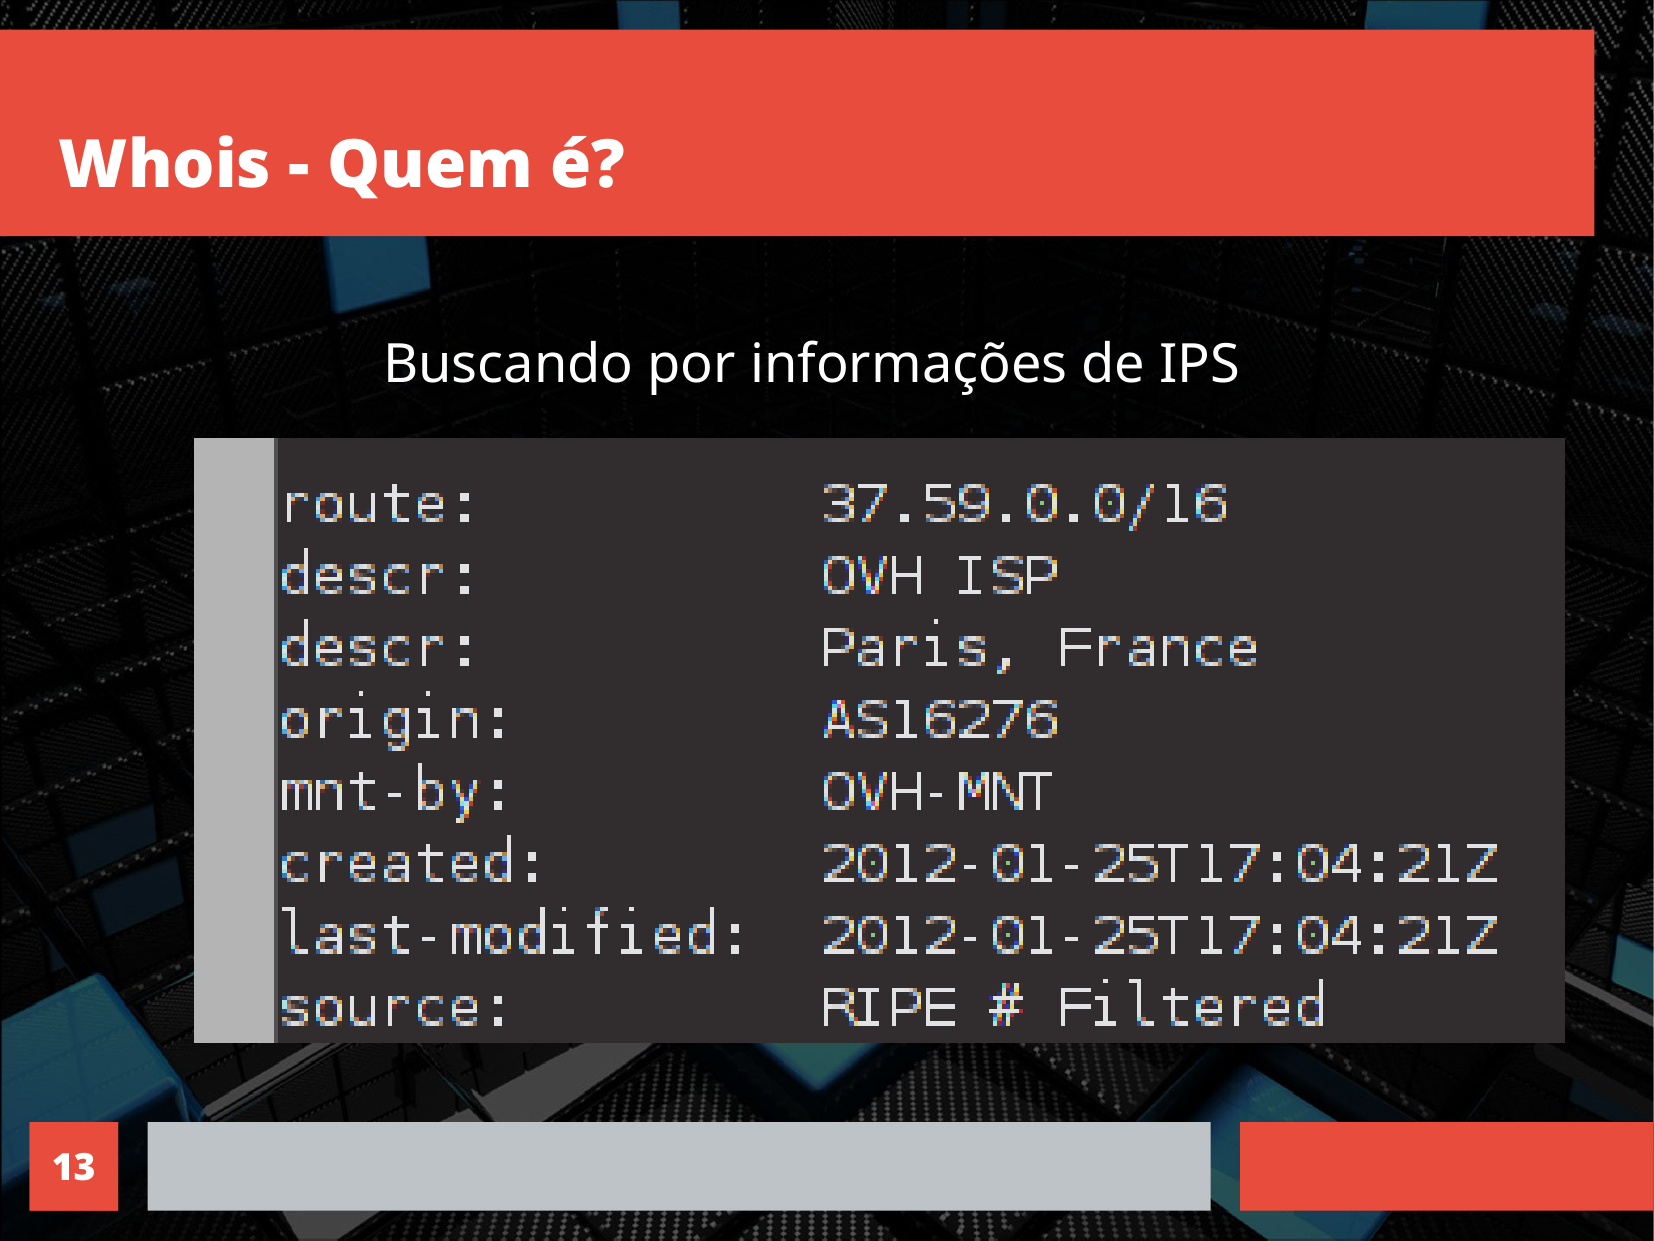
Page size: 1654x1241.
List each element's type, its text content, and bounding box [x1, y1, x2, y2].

title Whois - Quem é? [59, 59, 1595, 207]
picture [0, 0, 1654, 1241]
list Buscando por informações de IPS [59, 324, 1565, 1093]
